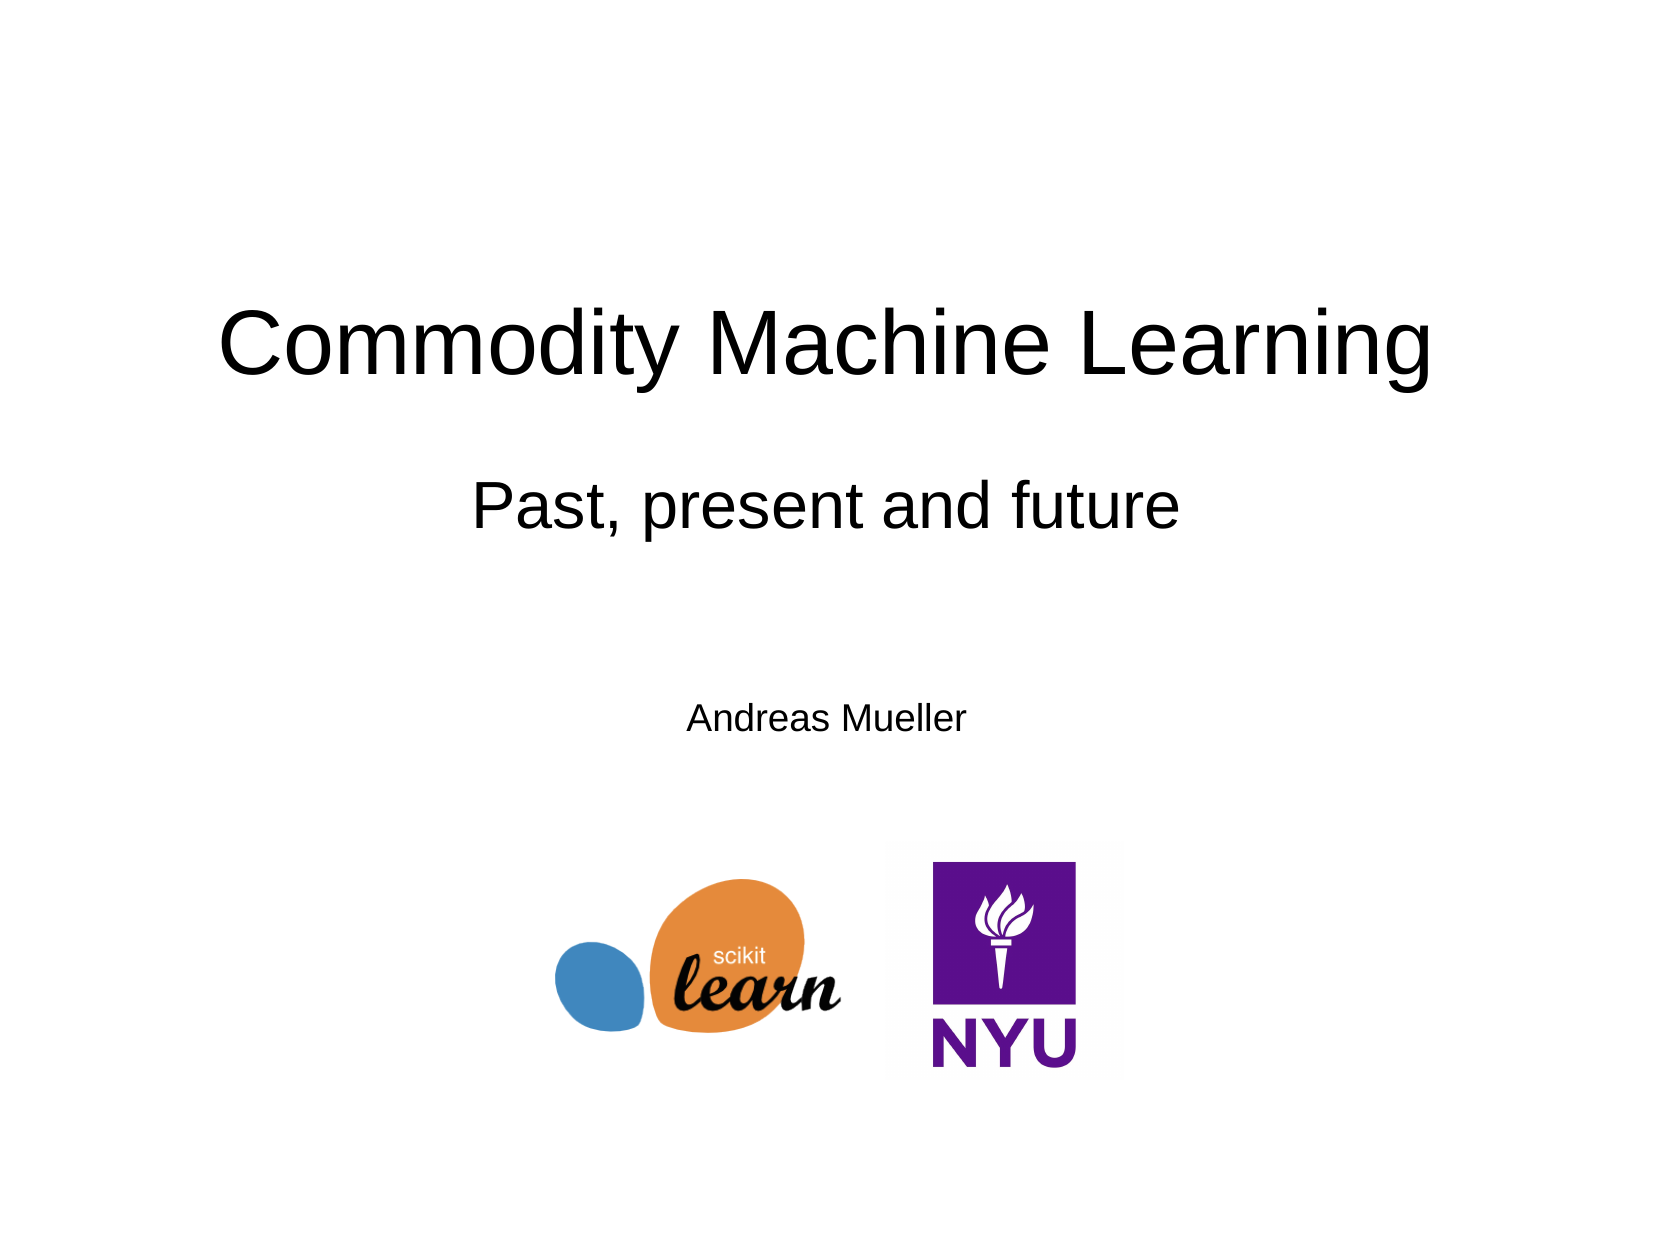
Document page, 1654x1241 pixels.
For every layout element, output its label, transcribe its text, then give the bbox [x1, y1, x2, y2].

picture [555, 879, 856, 1066]
picture [885, 841, 1124, 1081]
subtitle Commodity Machine Learning Past, present and future Andreas Mueller [82, 49, 1571, 1010]
